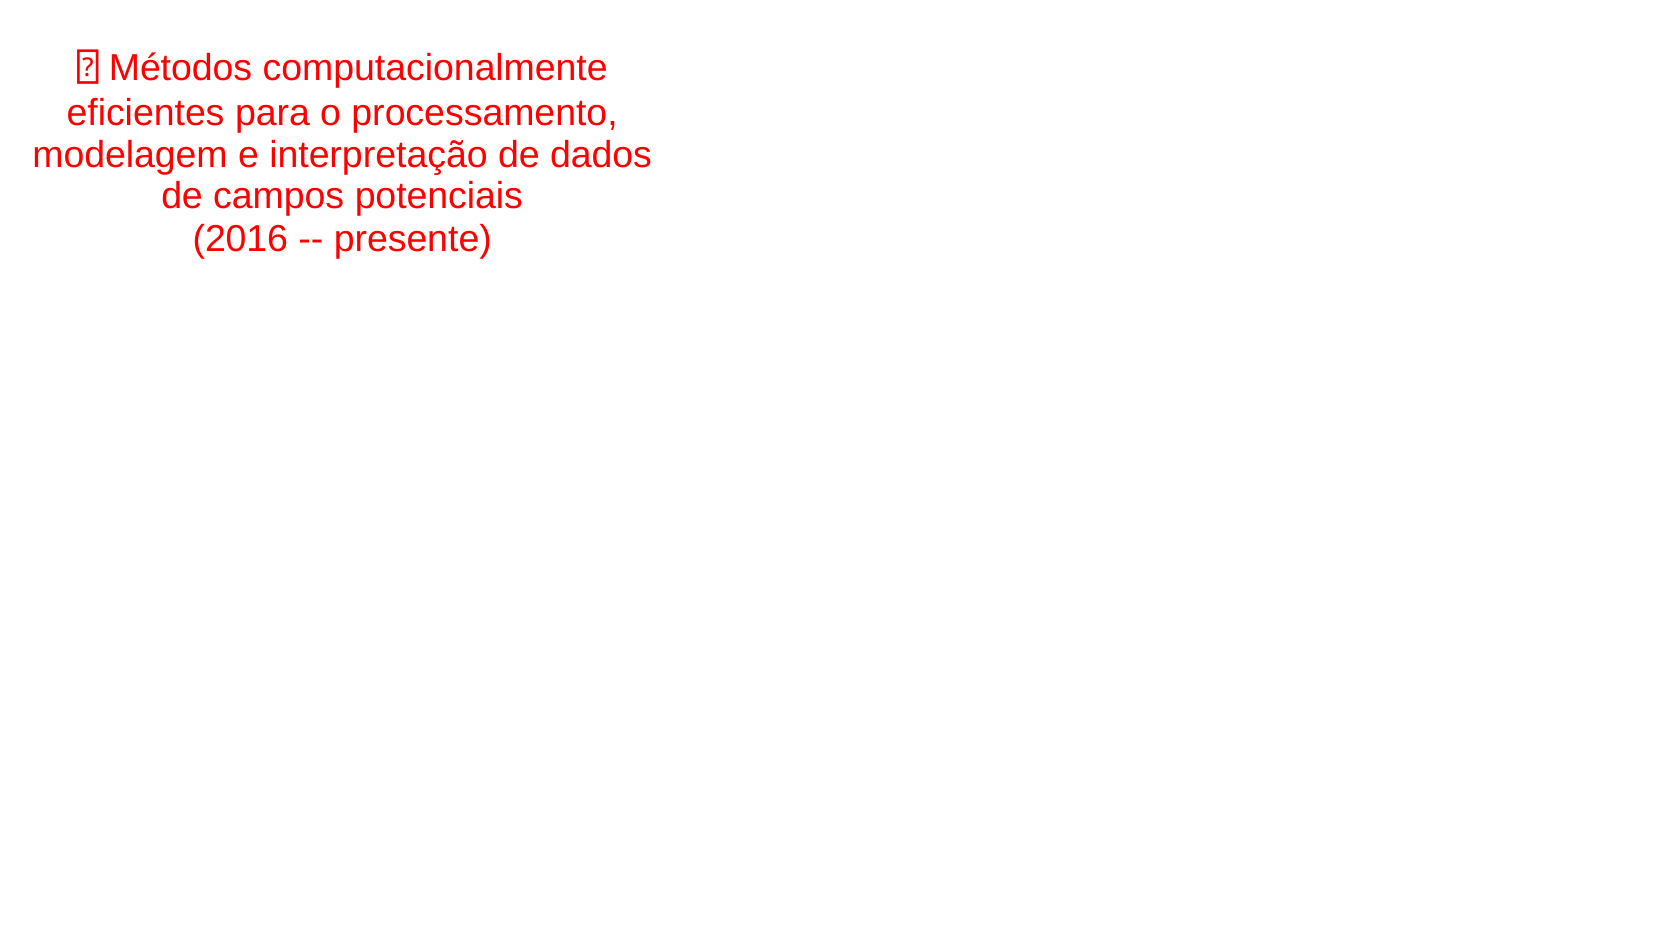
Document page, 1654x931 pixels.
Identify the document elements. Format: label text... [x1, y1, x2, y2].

text_box ⍰ Métodos computacionalmente eficientes para o processamento, modelagem e interpretação de dados de campos potenciais (2016 -- presente) [17, 32, 674, 272]
